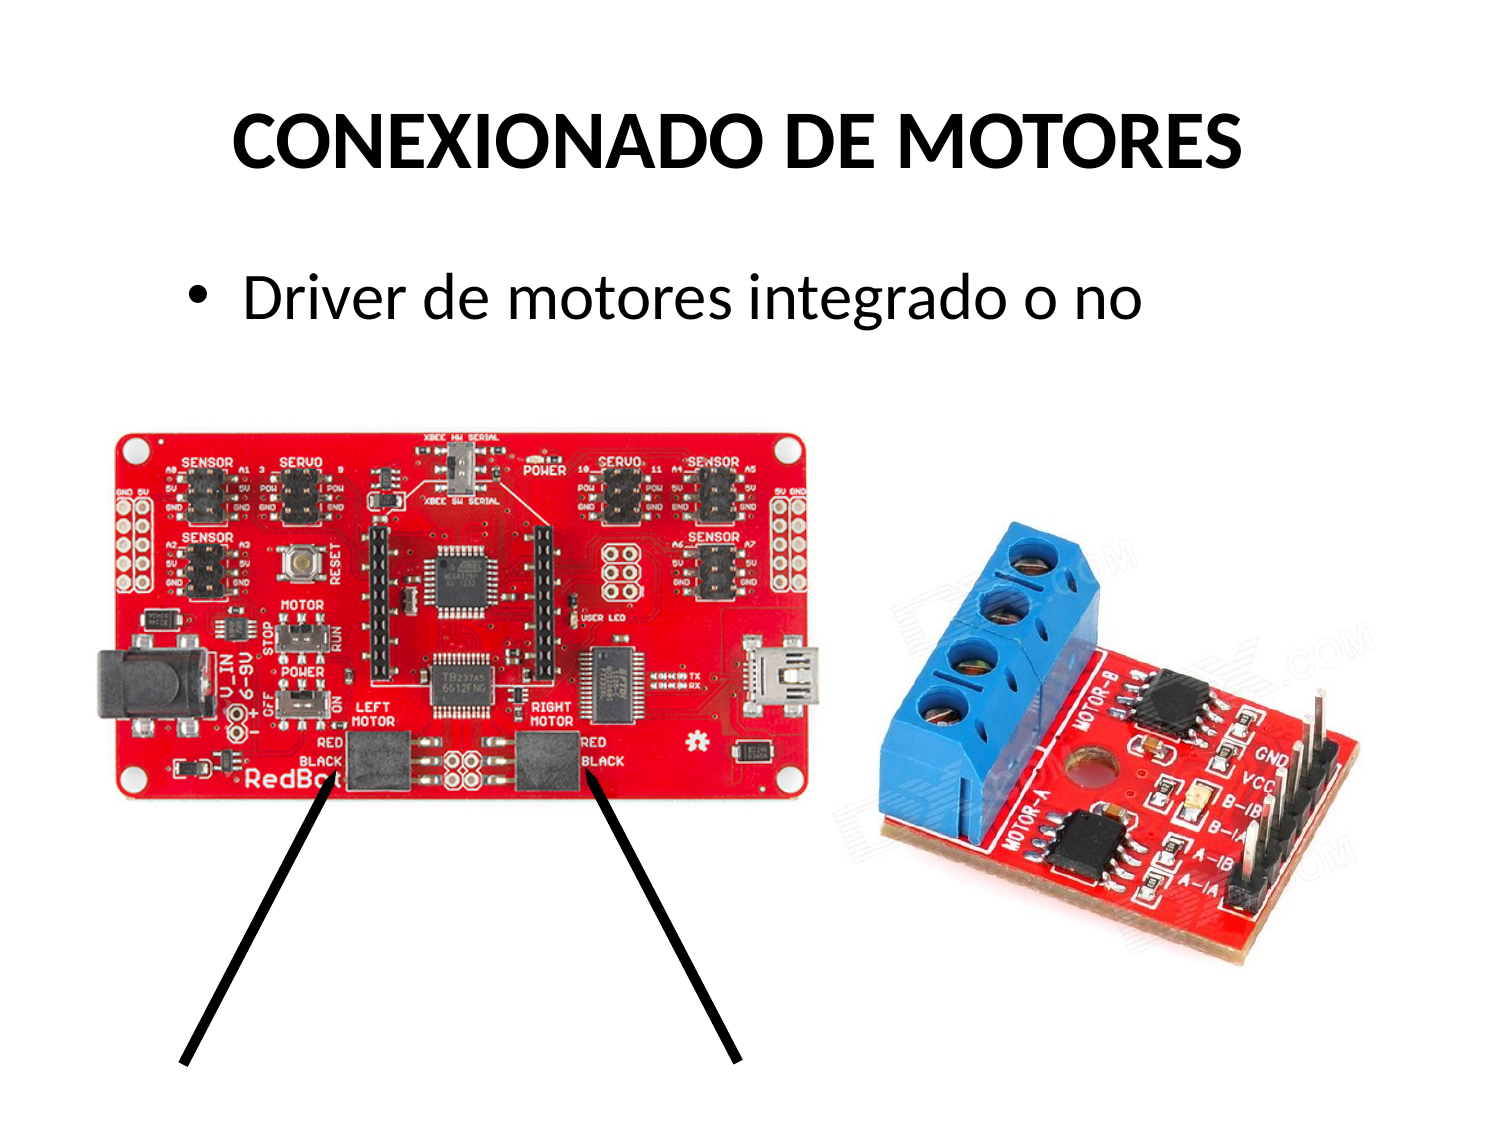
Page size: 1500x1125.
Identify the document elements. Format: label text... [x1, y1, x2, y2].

text_box CONEXIONADO DE MOTORES [63, 78, 1414, 194]
picture [832, 474, 1385, 1027]
picture [94, 420, 827, 813]
text_box Driver de motores integrado o no [171, 254, 1306, 349]
